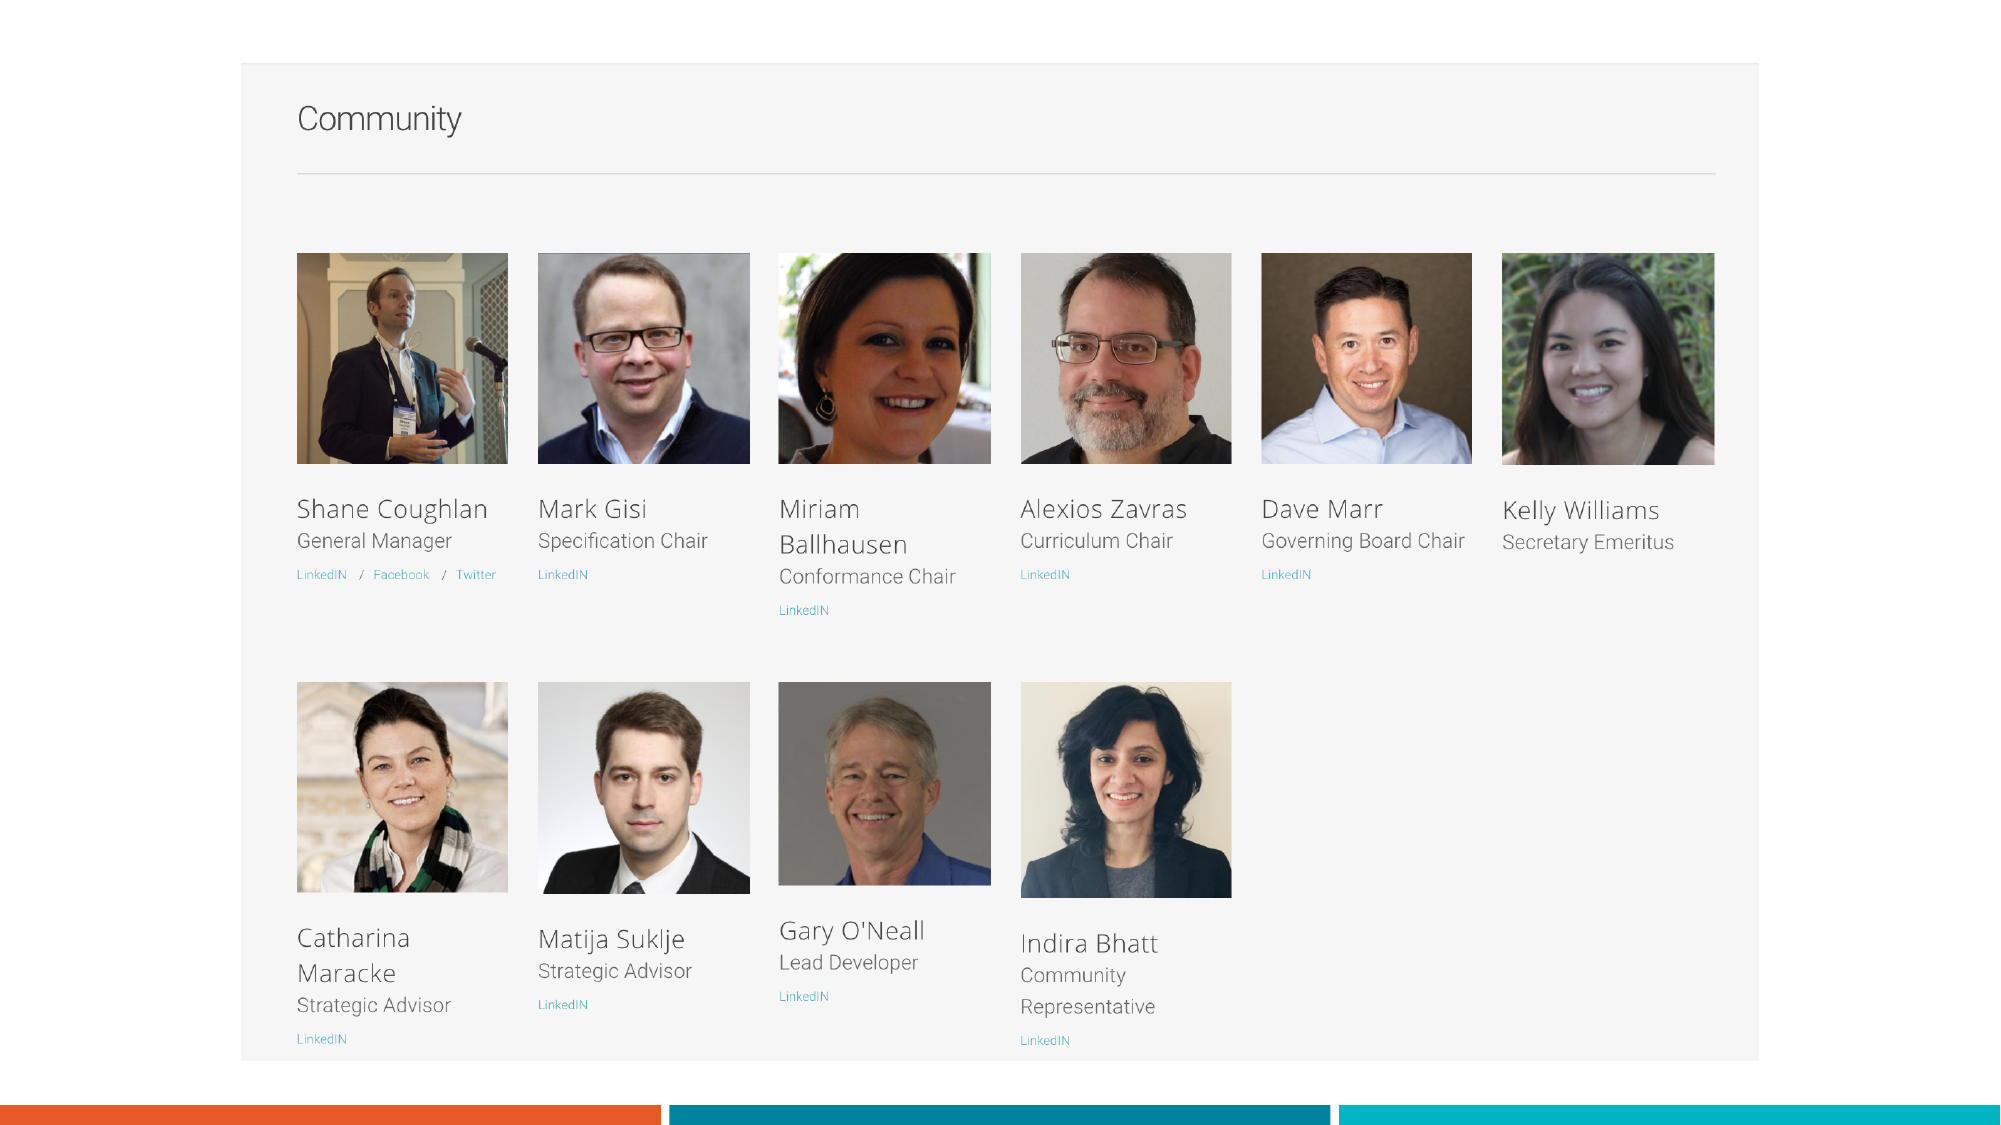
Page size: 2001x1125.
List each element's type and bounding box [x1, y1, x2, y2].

picture [241, 63, 1759, 1061]
